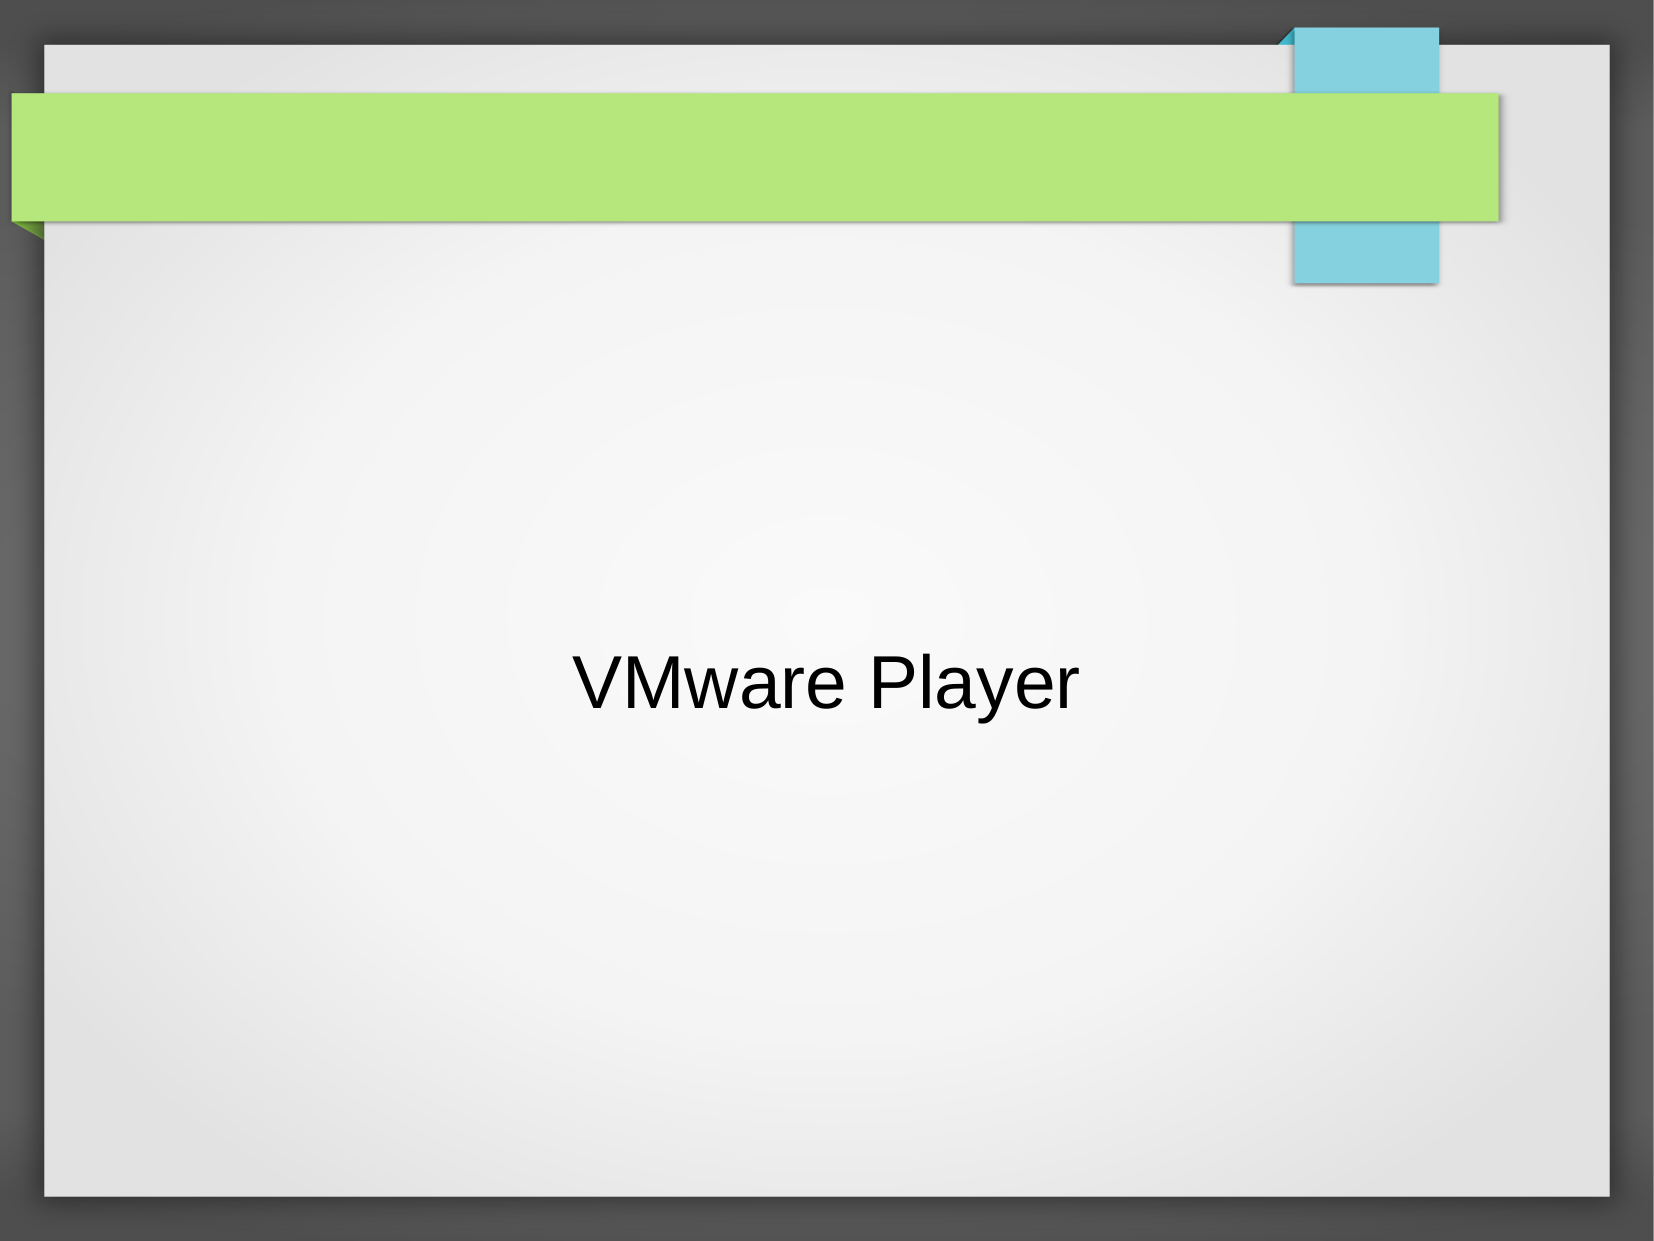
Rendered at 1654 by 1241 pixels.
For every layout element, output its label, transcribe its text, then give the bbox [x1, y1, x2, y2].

subtitle VMware Player [236, 409, 1418, 957]
picture [0, 0, 1654, 1241]
